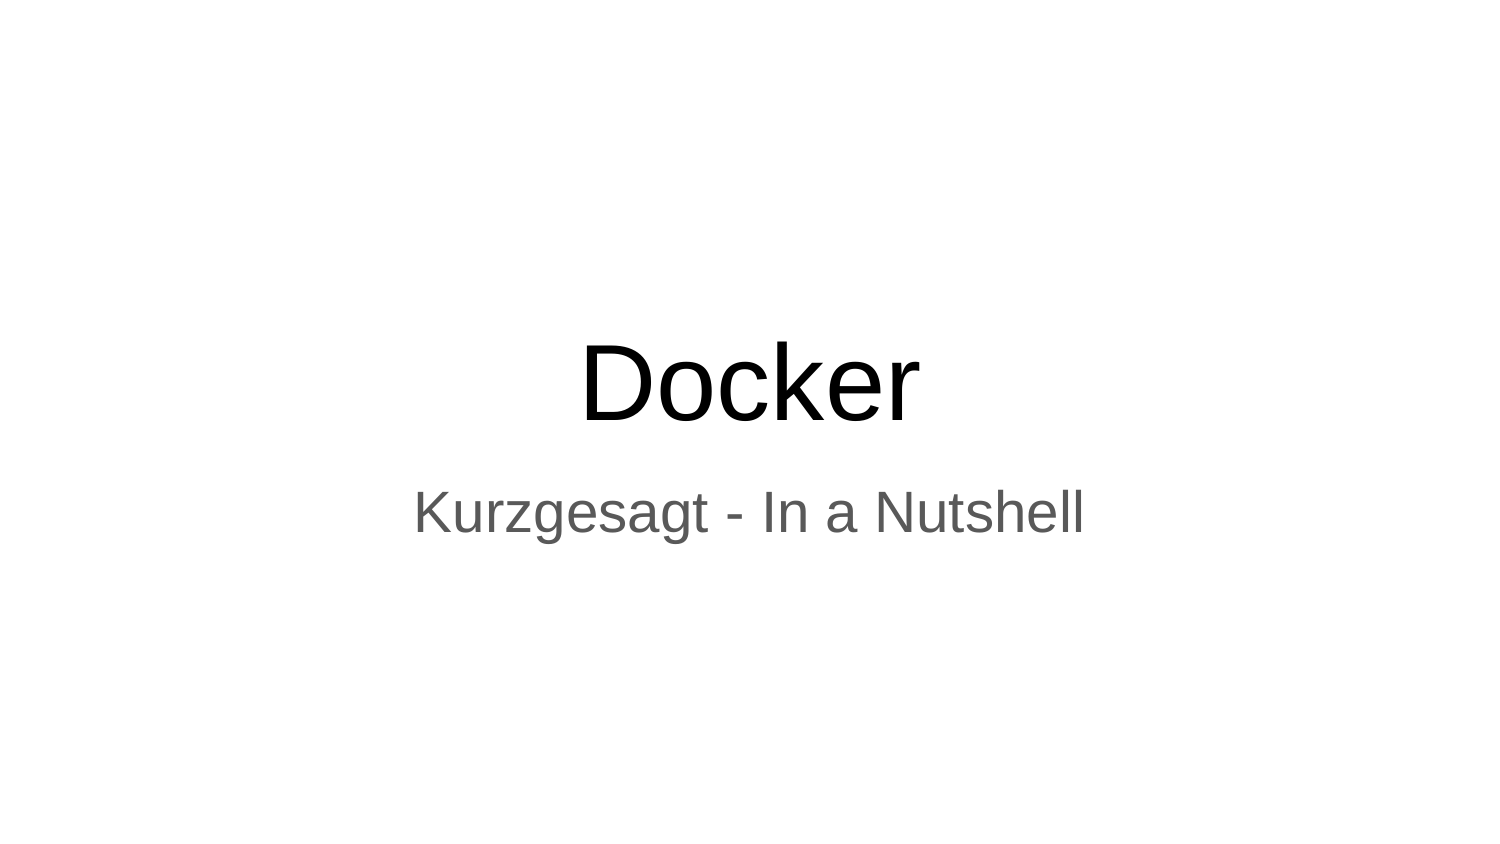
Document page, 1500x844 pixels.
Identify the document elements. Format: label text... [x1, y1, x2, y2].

title Docker [51, 122, 1449, 459]
subtitle Kurzgesagt - In a Nutshell [51, 464, 1449, 595]
